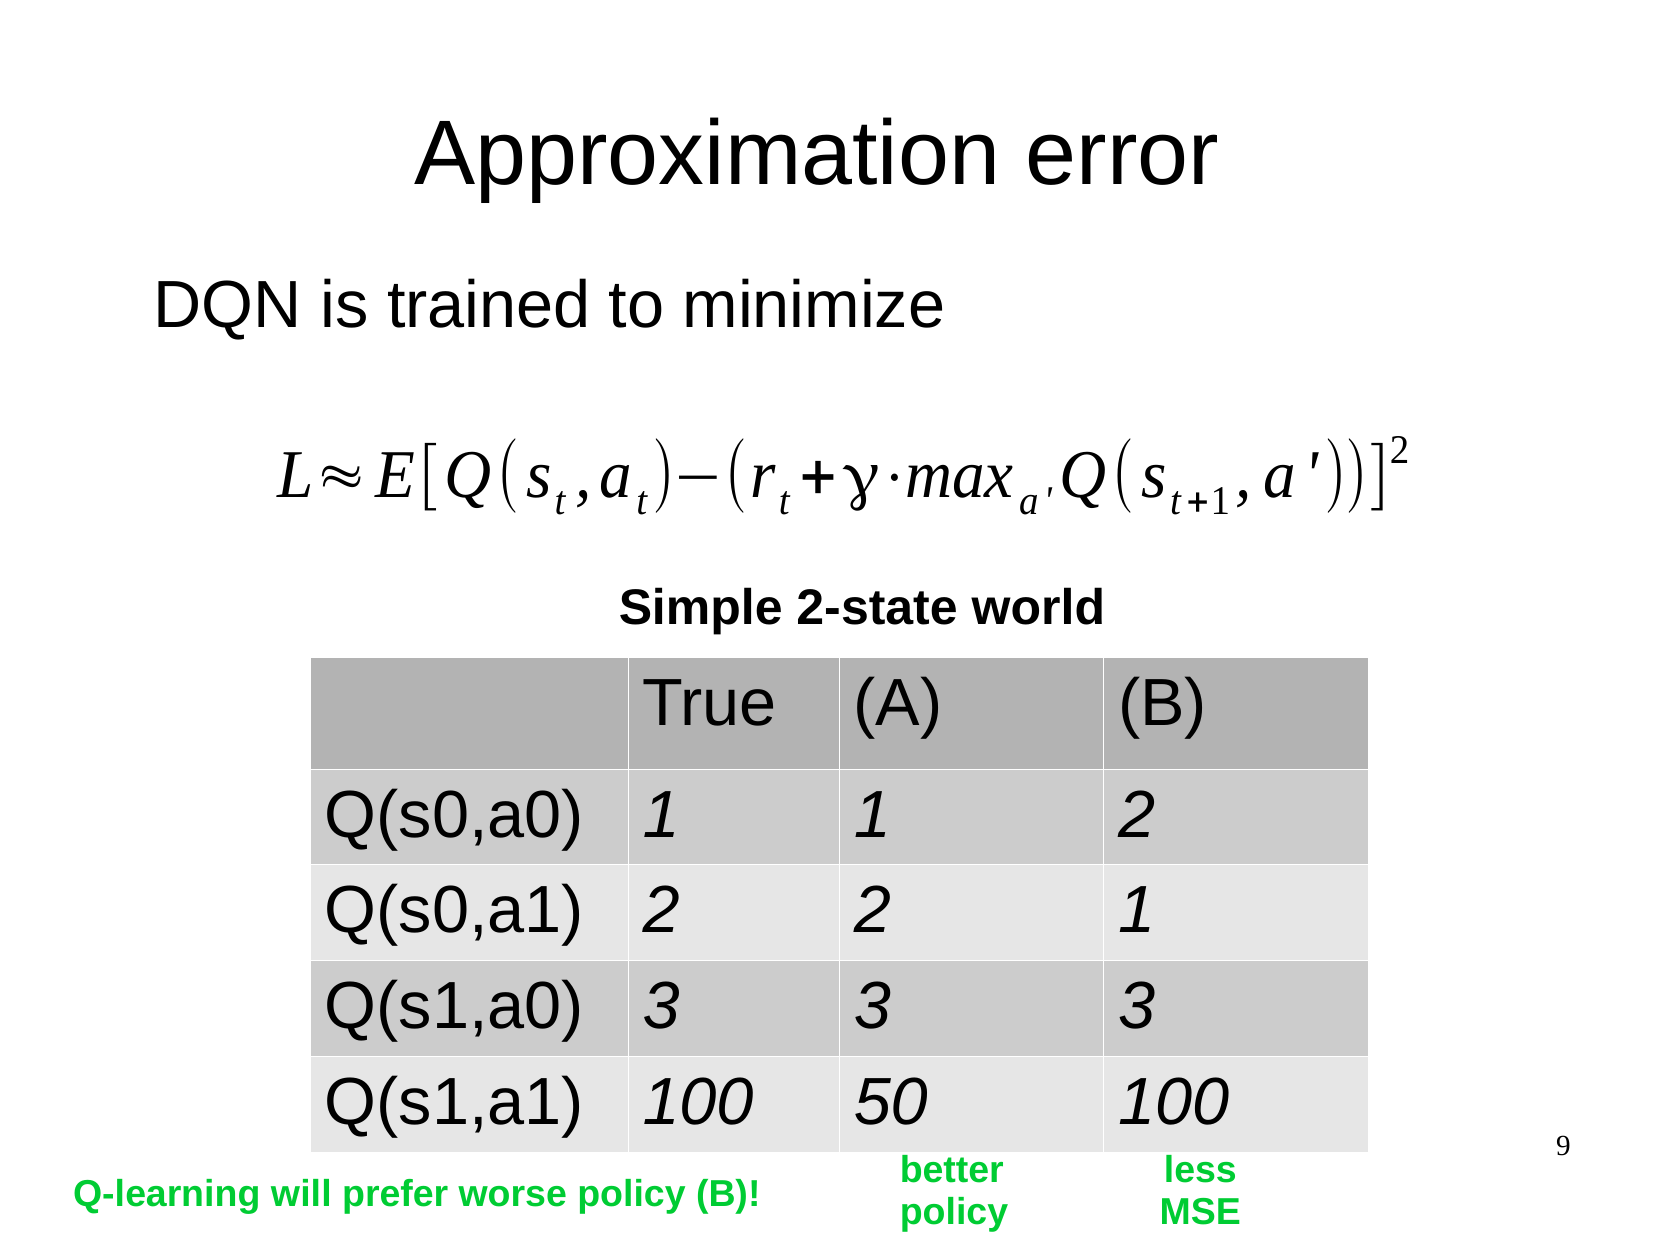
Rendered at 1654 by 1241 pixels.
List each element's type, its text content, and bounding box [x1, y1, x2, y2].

table_cell 2 [840, 865, 1103, 960]
list DQN is trained to minimize Simple 2-state world [82, 266, 1571, 986]
table_header [311, 658, 628, 769]
table_cell 2 [1104, 770, 1368, 864]
table_header (B) [1104, 658, 1368, 769]
table_cell 1 [1104, 865, 1368, 960]
text_box Q-learning will prefer worse policy (B)! [58, 1164, 777, 1222]
table_cell 100 [629, 1057, 839, 1152]
table_cell 1 [840, 770, 1103, 864]
table_cell Q(s0,a1) [311, 865, 628, 960]
table_cell Q(s0,a0) [311, 770, 628, 864]
table_cell 1 [629, 770, 839, 864]
table_cell 100 [1104, 1057, 1368, 1152]
table_cell 50 [840, 1057, 1103, 1152]
table_header (A) [840, 658, 1103, 769]
table_cell Q(s1,a0) [311, 961, 628, 1056]
chart [257, 424, 1424, 522]
text_box better policy [885, 1140, 1030, 1240]
table_cell 3 [840, 961, 1103, 1056]
table_header True [629, 658, 839, 769]
title Approximation error [82, 49, 1571, 257]
table_cell 2 [629, 865, 839, 960]
text_box less MSE [1144, 1141, 1256, 1240]
table_cell Q(s1,a1) [311, 1057, 628, 1152]
table_cell 3 [629, 961, 839, 1056]
table_cell 3 [1104, 961, 1368, 1056]
